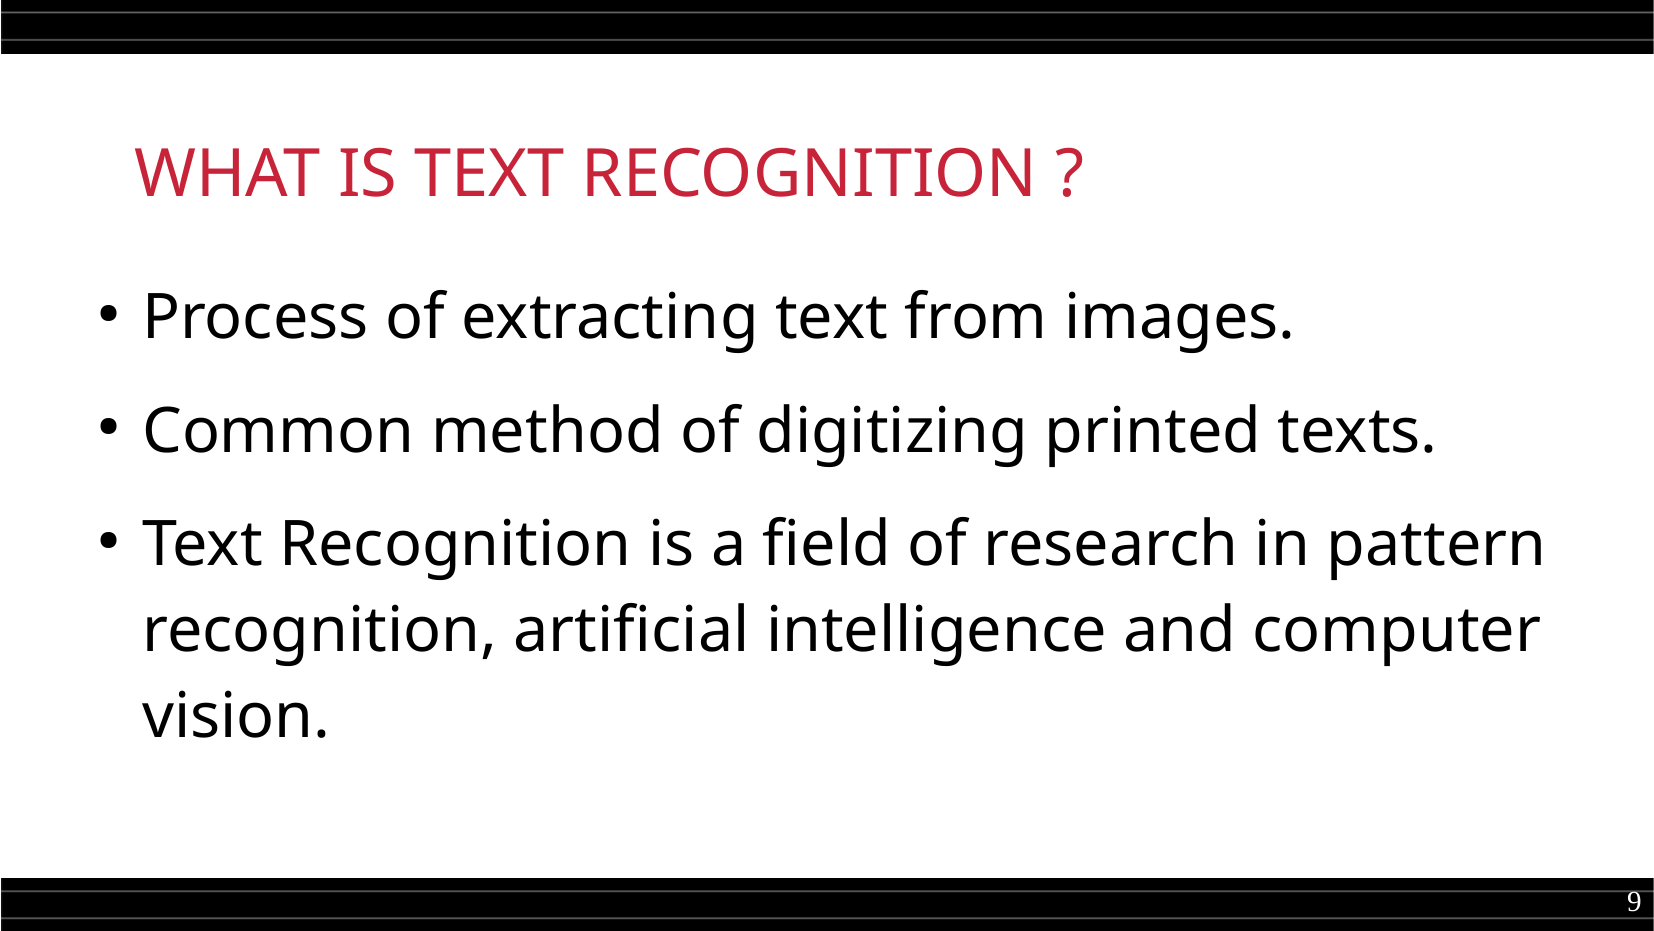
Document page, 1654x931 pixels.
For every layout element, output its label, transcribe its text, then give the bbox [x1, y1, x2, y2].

list Process of extracting text from images. Common method of digitizing printed texts. Text Recognition is a field of research in pattern recognition, artificial intelligence and computer vision. [82, 271, 1571, 758]
picture [1, 0, 1654, 54]
title WHAT IS TEXT RECOGNITION ? [82, 92, 1571, 249]
picture [1, 878, 1654, 931]
